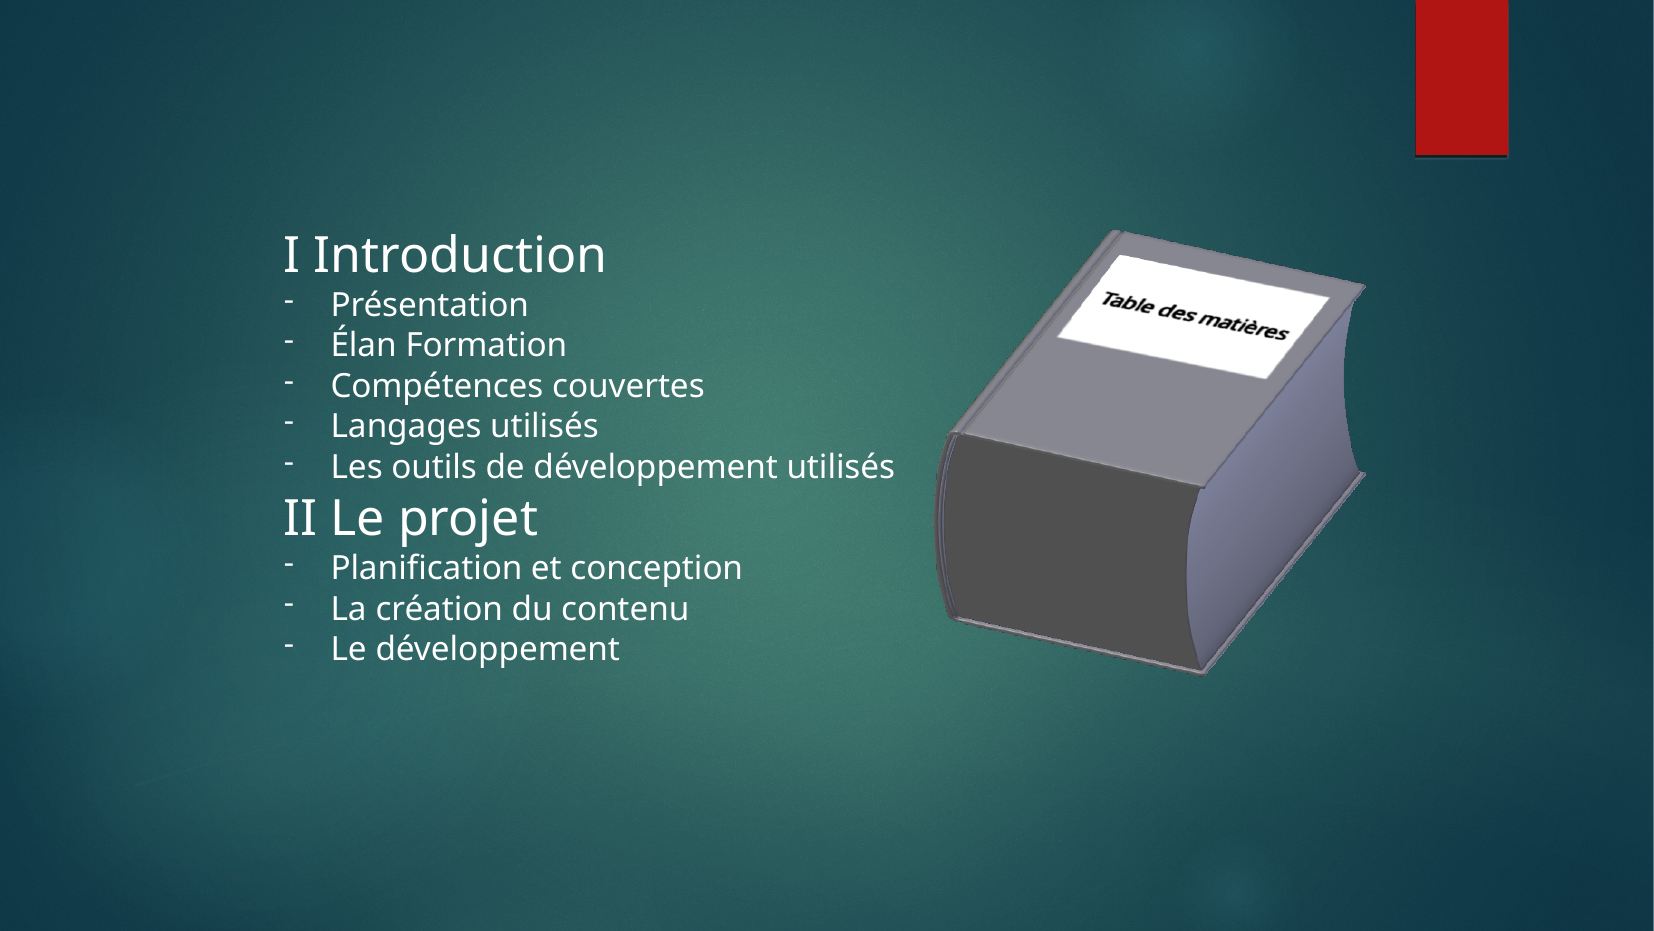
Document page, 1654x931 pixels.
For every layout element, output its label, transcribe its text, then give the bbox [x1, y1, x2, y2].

picture [0, 0, 1654, 931]
text_box I Introduction​ Présentation​ Élan Formation​ Compétences couvertes​ Langages utilisés​ Les outils de développement utilisés​ II Le projet Planification et conception La création du contenu Le développement [268, 215, 869, 675]
